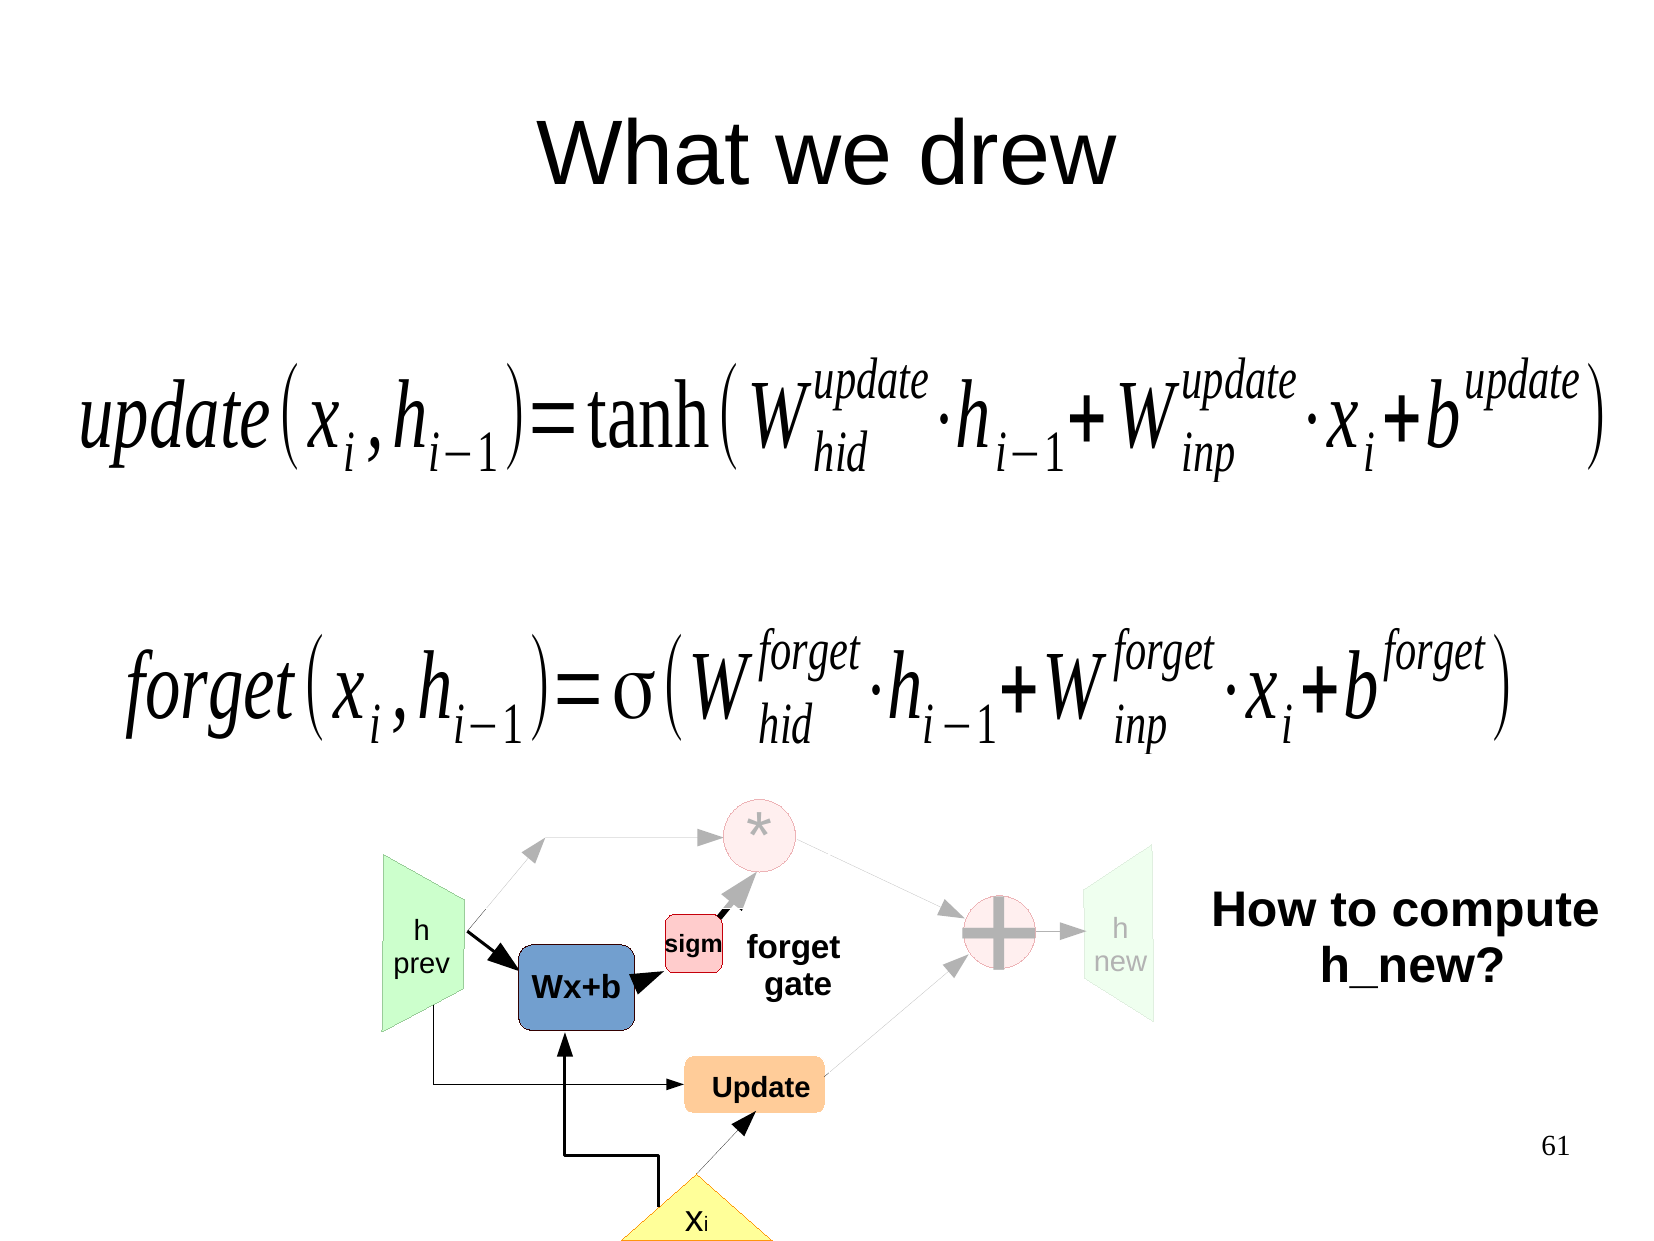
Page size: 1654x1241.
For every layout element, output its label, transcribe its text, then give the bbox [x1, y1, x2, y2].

text_box sigm [665, 914, 723, 973]
text_box [381, 987, 464, 1032]
text_box Update [697, 1063, 871, 1112]
chart [60, 343, 1626, 482]
text_box h prev [378, 906, 466, 987]
title What we drew [82, 49, 1571, 257]
text_box How to compute h_new? [1196, 873, 1629, 1002]
text_box [466, 779, 1296, 1083]
text_box xi [621, 1174, 773, 1241]
text_box [683, 1055, 825, 1114]
text_box [383, 854, 465, 906]
chart [107, 614, 1531, 754]
text_box Wx+b [518, 944, 635, 1031]
text_box forget gate [731, 921, 865, 1012]
